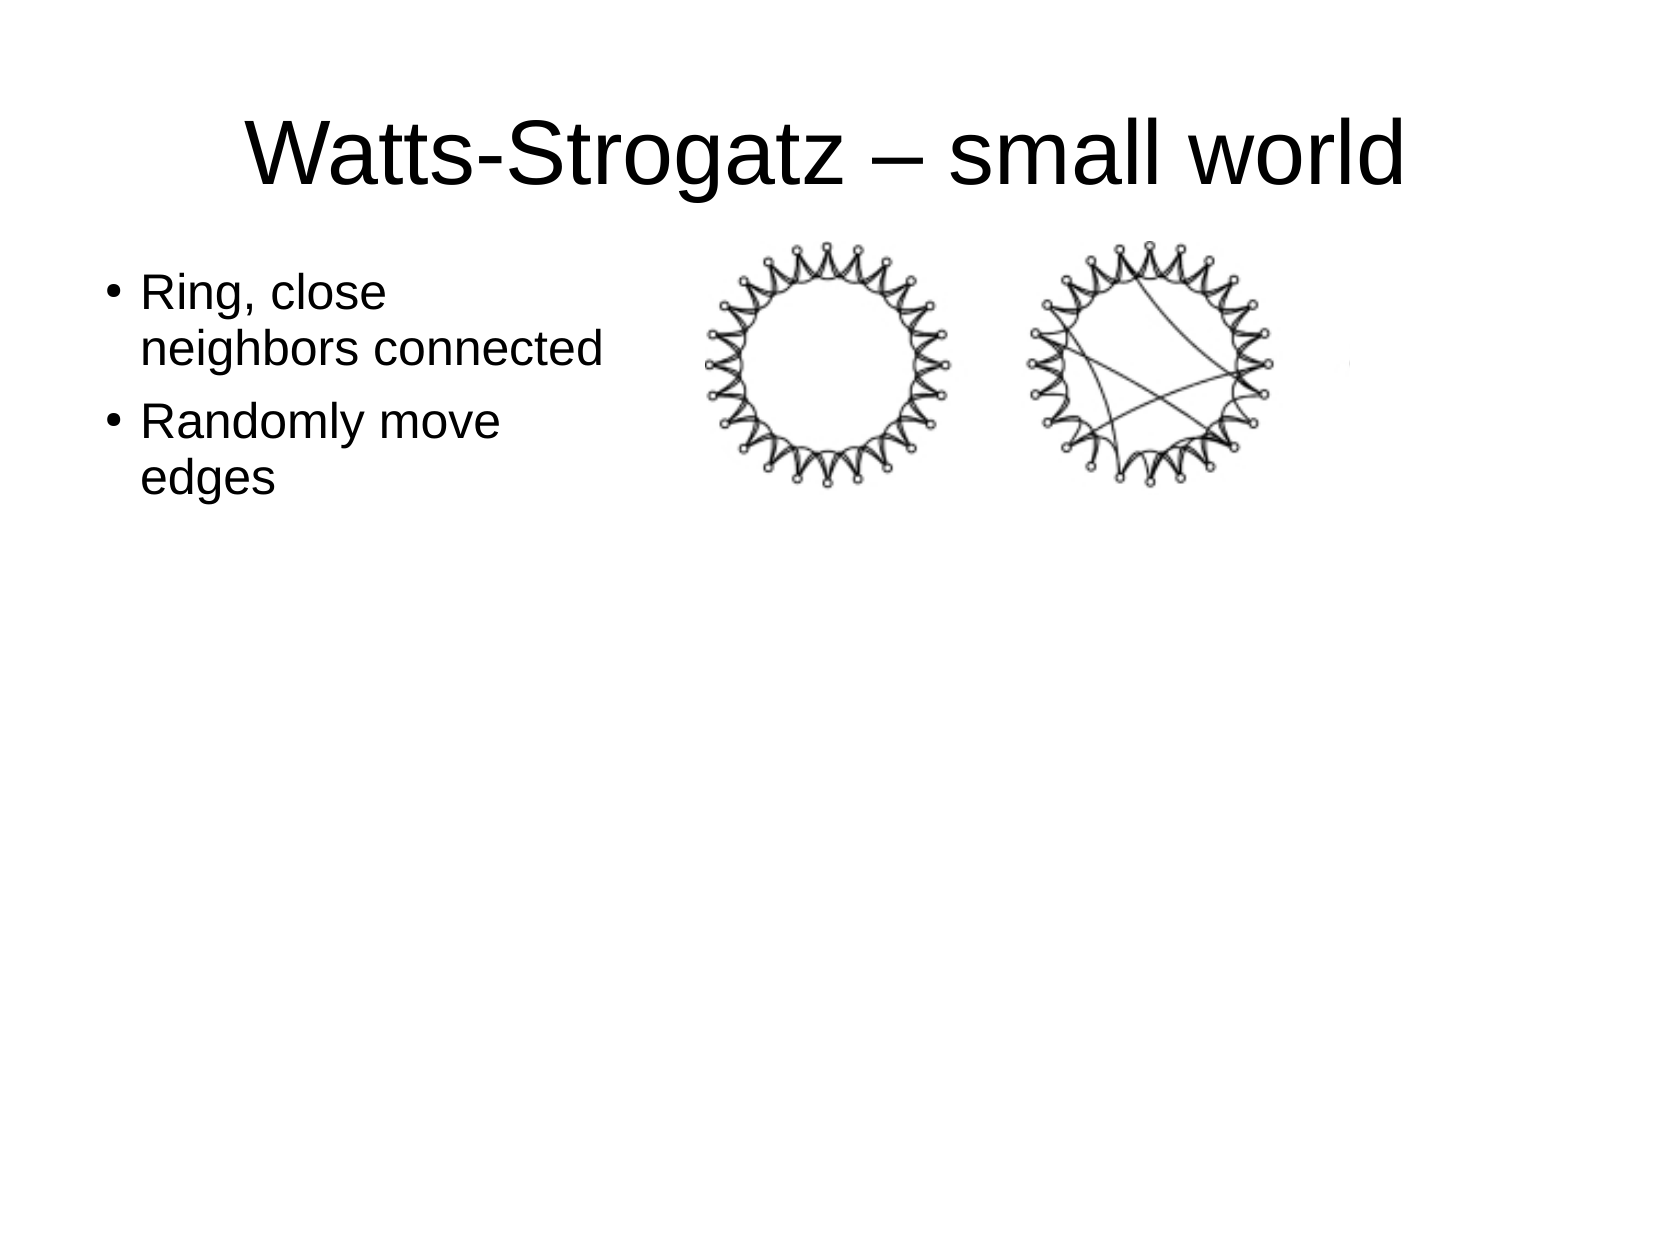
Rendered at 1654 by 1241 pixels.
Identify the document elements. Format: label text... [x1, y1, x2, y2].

title Watts-Strogatz – small world [82, 49, 1571, 257]
text_box Ring, close neighbors connected Randomly move edges [90, 256, 631, 1021]
text_box [690, 225, 1621, 1111]
picture [705, 241, 1350, 495]
